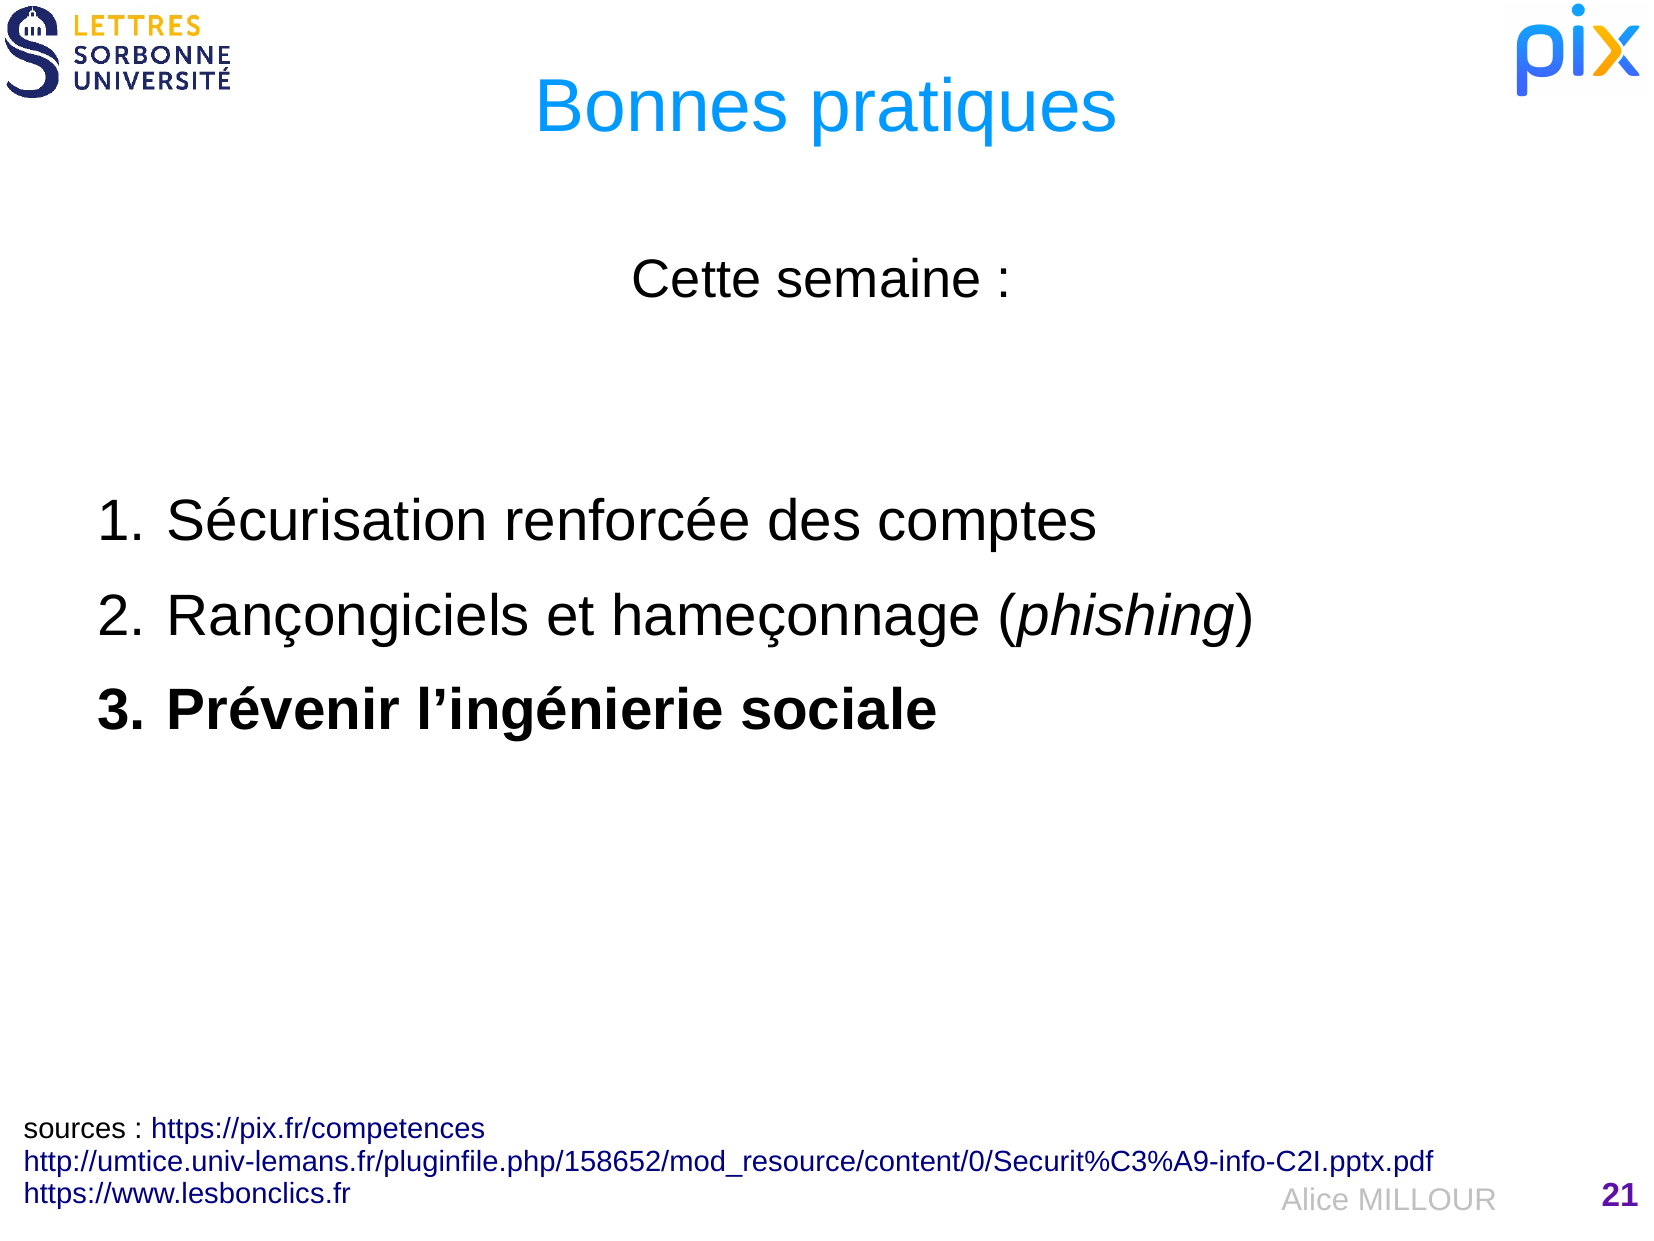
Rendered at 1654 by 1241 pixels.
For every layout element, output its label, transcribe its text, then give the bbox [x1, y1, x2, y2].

picture [1571, 2, 1648, 98]
text_box sources : https://pix.fr/competences http://umtice.univ-lemans.fr/pluginfile.php/158652/mod_resource/content/0/Securit%C3%A9-info-C2I.pptx.pdf https://www.lesbonclics.fr [0, 1104, 1654, 1241]
picture [5, 6, 82, 98]
text_box Cette semaine : [617, 240, 1028, 316]
title Bonnes pratiques [82, 2, 1571, 210]
list Sécurisation renforcée des comptes Rançongiciels et hameçonnage (phishing) Prévenir l’ingénierie sociale [79, 207, 1568, 928]
